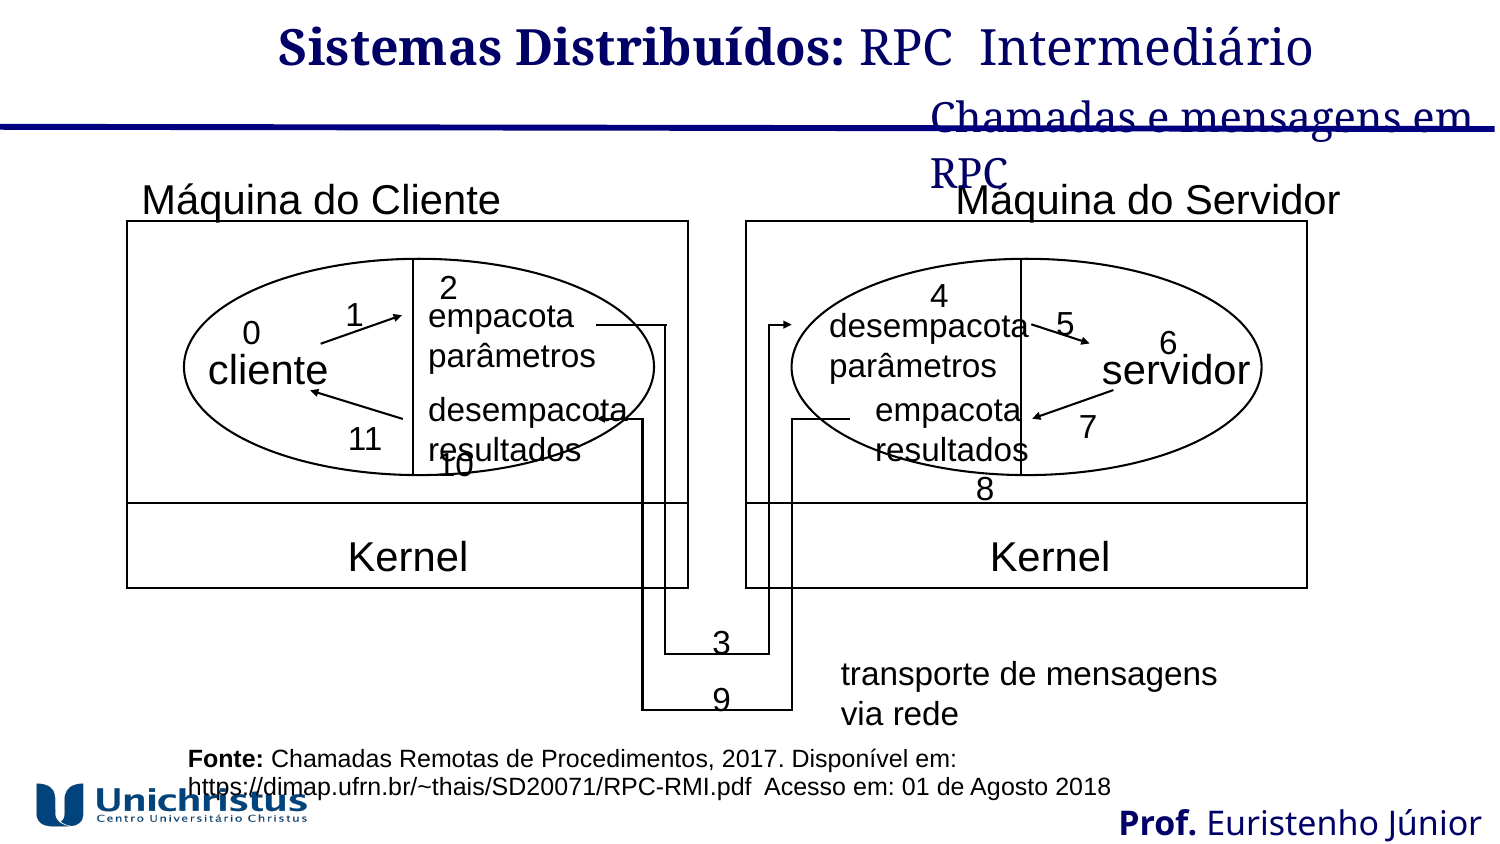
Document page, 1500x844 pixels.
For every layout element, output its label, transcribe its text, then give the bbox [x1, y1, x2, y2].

text_box cliente [193, 335, 344, 401]
text_box desempacota parâmetros [814, 296, 1045, 392]
text_box empacota resultados [860, 380, 1044, 477]
text_box Chamadas e mensagens em RPC [915, 79, 1500, 192]
text_box 0 [227, 303, 276, 360]
text_box 11 [333, 409, 398, 465]
text_box 6 [1144, 313, 1193, 369]
text_box Fonte: Chamadas Remotas de Procedimentos, 2017. Disponível em: https://dimap.ufrn.br/~thais/SD20071/RPC-RMI.pdf Acesso em: 01 de Agosto 2018 [173, 737, 1376, 808]
text_box Sistemas Distribuídos: RPC Intermediário [264, 4, 1324, 78]
text_box 2 [424, 258, 473, 315]
text_box Kernel [974, 522, 1126, 588]
text_box Máquina do Cliente [126, 164, 517, 231]
text_box 5 [1041, 294, 1090, 350]
text_box Kernel [333, 522, 484, 588]
text_box transporte de mensagens via rede [826, 644, 1234, 740]
text_box 7 [1064, 397, 1113, 454]
text_box 1 [330, 285, 379, 341]
text_box 4 [915, 266, 964, 322]
text_box servidor [1087, 335, 1266, 401]
text_box 8 [961, 459, 1010, 515]
text_box desempacota resultados [413, 380, 643, 477]
text_box 10 [422, 435, 490, 491]
text_box 3 [697, 613, 746, 670]
picture [32, 781, 311, 828]
text_box empacota parâmetros [413, 286, 615, 380]
text_box 9 [697, 670, 746, 726]
text_box Máquina do Servidor [940, 192, 1356, 231]
text_box Prof. Euristenho Júnior [1103, 791, 1500, 844]
text_box servidor [1196, 364, 1207, 382]
